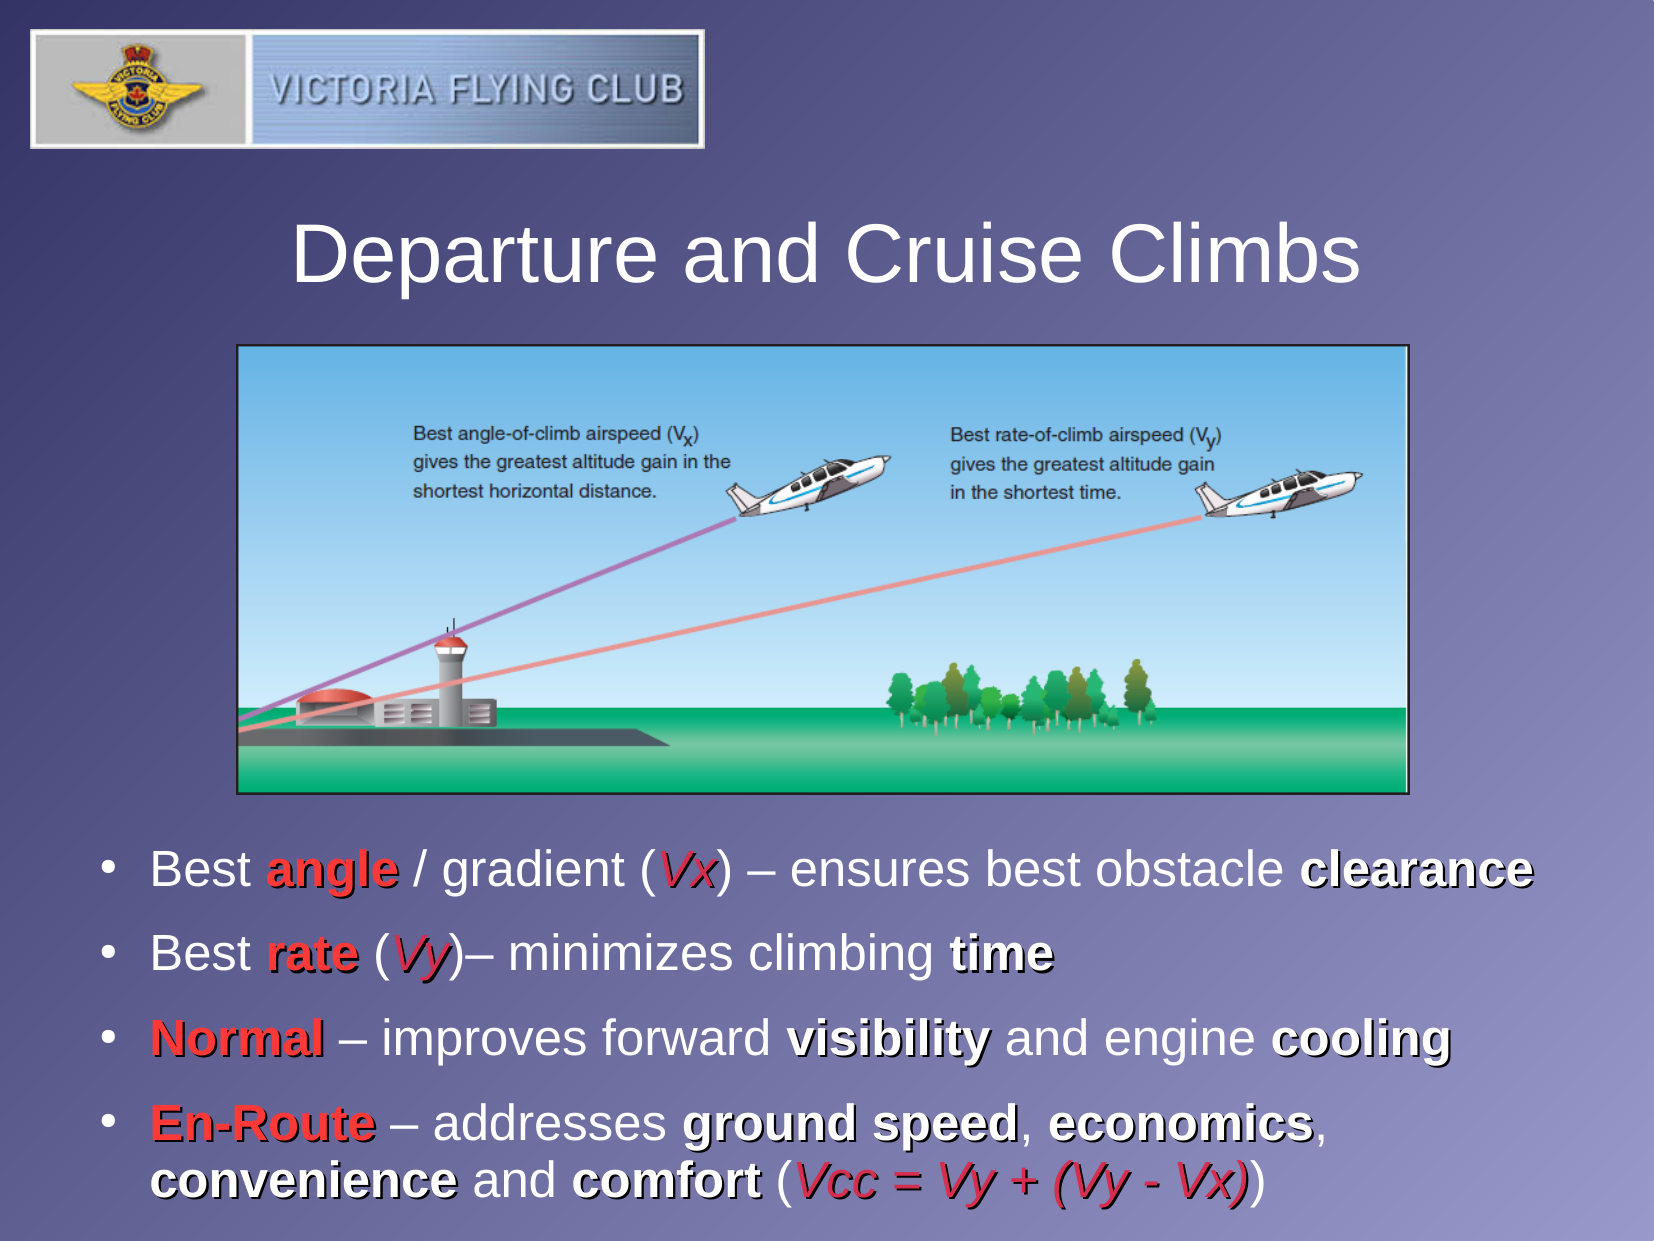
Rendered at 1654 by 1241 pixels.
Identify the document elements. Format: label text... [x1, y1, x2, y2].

picture [236, 344, 1410, 795]
title Departure and Cruise Climbs [82, 149, 1571, 357]
list Best angle / gradient (Vx) – ensures best obstacle clearance Best rate (Vy)– minimizes climbing time Normal – improves forward visibility and engine cooling En-Route – addresses ground speed, economics, convenience and comfort (Vcc = Vy + (Vy - Vx)) [82, 839, 1571, 1215]
picture [30, 29, 705, 149]
